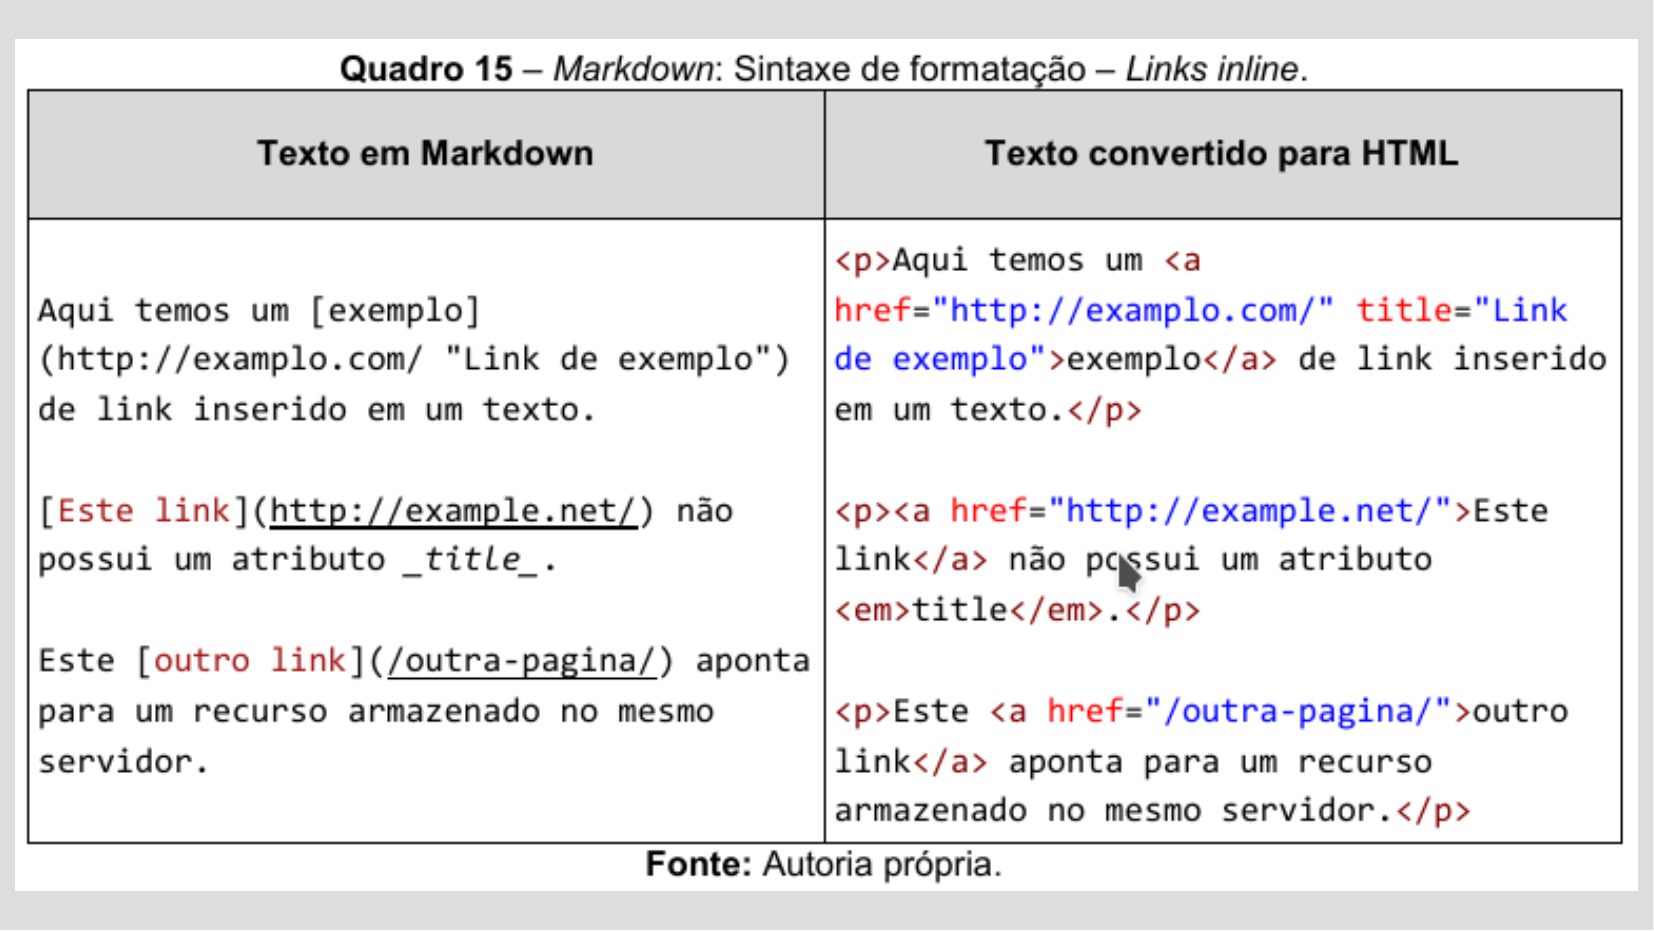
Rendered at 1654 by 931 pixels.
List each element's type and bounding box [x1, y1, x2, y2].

picture [15, 39, 1638, 891]
